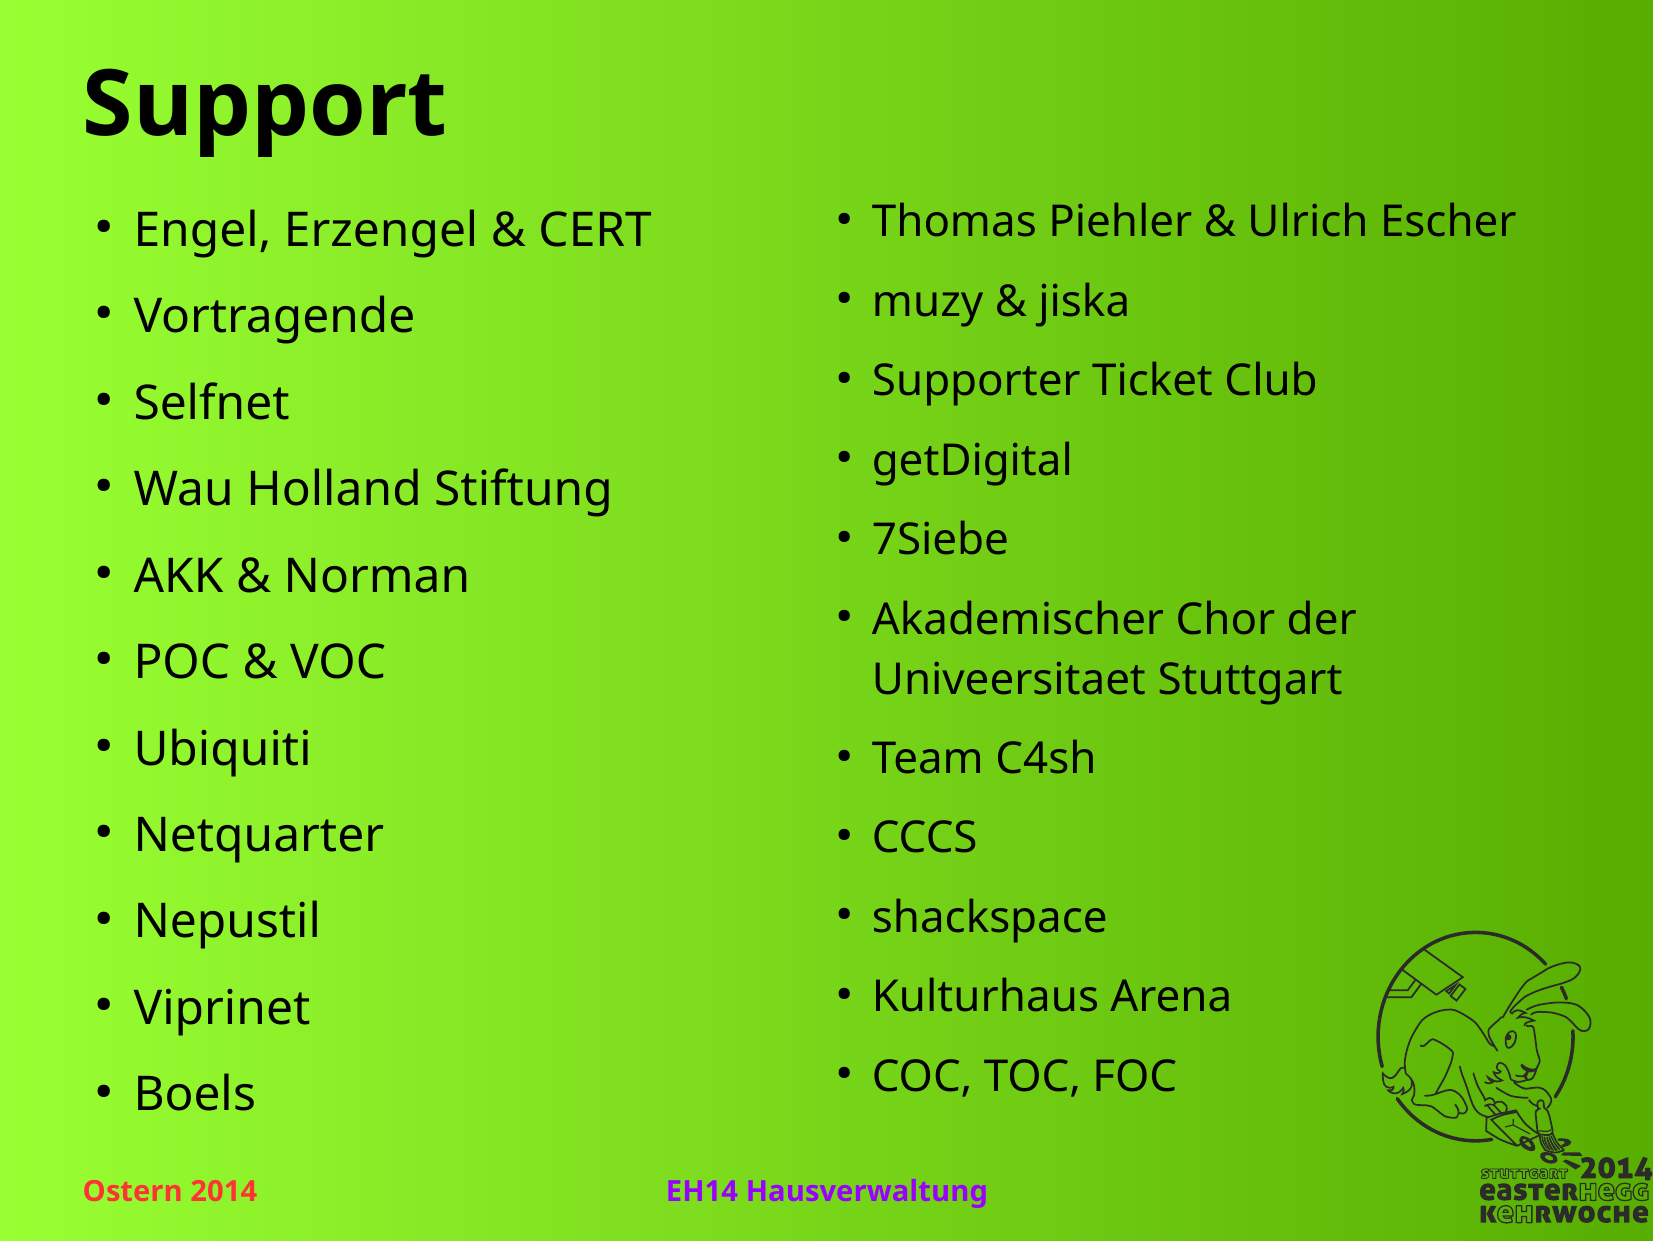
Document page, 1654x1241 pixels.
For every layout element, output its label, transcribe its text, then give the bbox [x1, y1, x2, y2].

title Party Stats [77, 0, 81, 1240]
list Thomas Piehler & Ulrich Escher muzy & jiska Supporter Ticket Club getDigital 7Siebe Akademischer Chor der Univeersitaet Stuttgart Team C4sh CCCS shackspace Kulturhaus Arena COC, TOC, FOC [825, 189, 1538, 1126]
title Support [82, 49, 1571, 151]
list Engel, Erzengel & CERT Vortragende Selfnet Wau Holland Stiftung AKK & Norman POC & VOC Ubiquiti Netquarter Nepustil Viprinet Boels [82, 195, 796, 1131]
